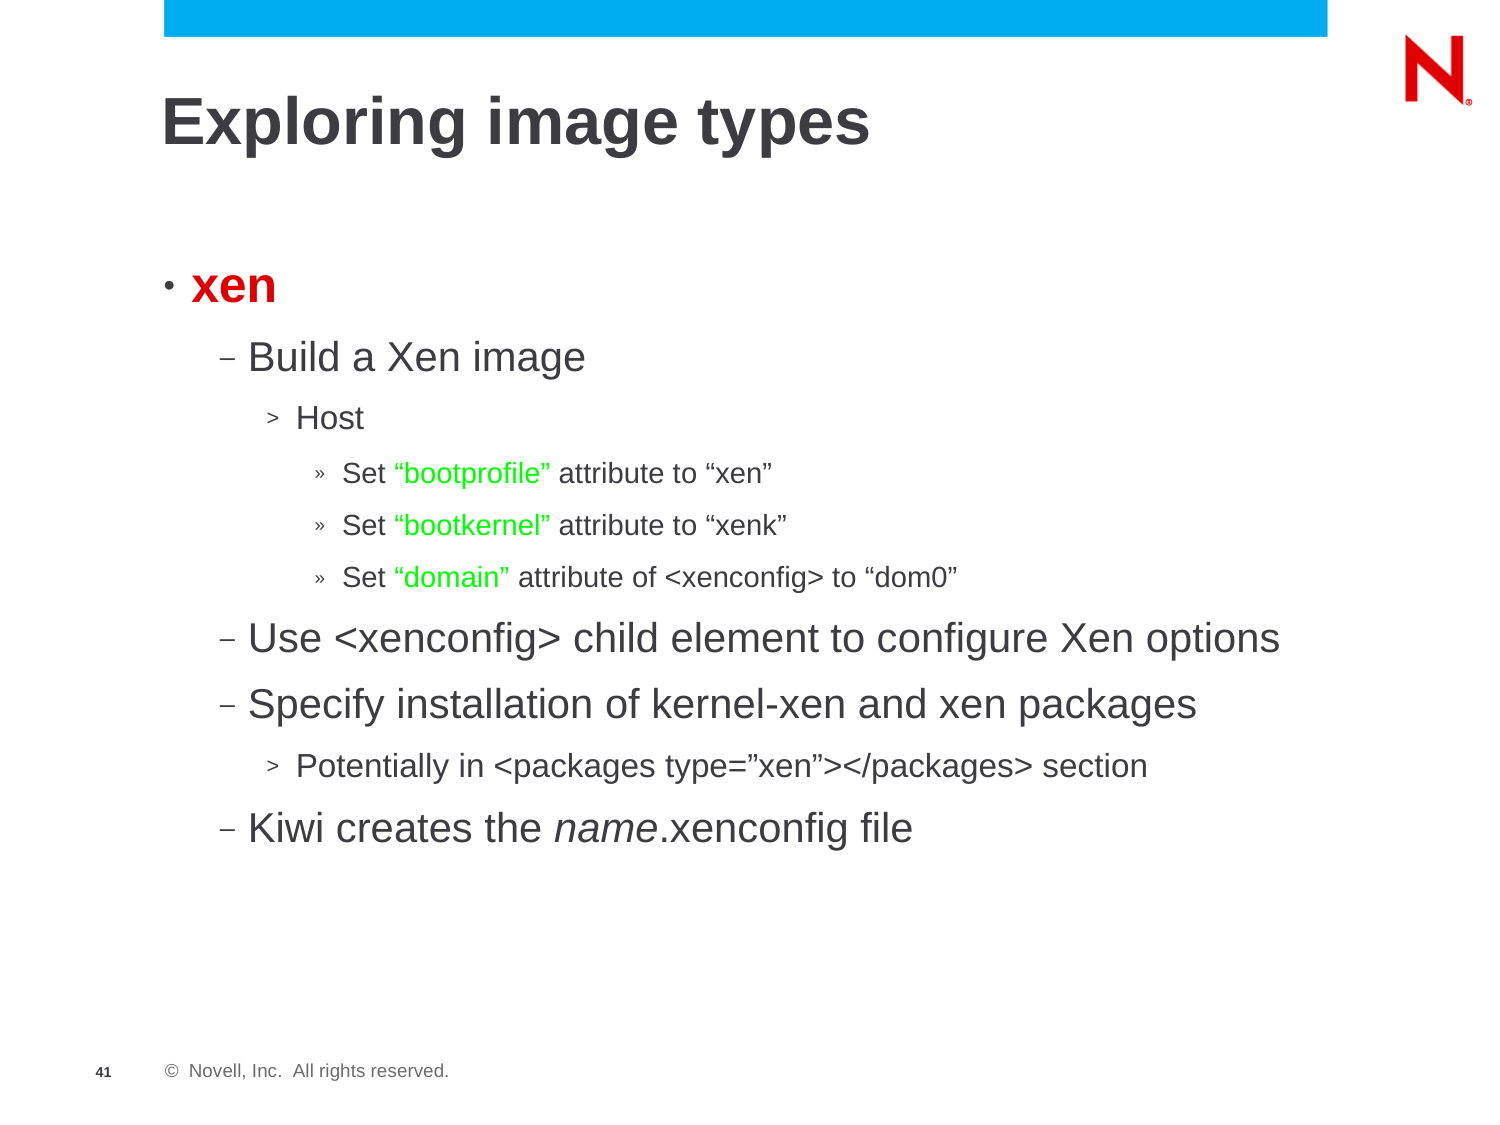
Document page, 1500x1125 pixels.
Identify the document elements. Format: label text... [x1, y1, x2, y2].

title Exploring image types [161, 41, 1383, 205]
picture [1403, 32, 1473, 107]
list xen Build a Xen image Host Set “bootprofile” attribute to “xen” Set “bootkernel” attribute to “xenk” Set “domain” attribute of <xenconfig> to “dom0” Use <xenconfig> child element to configure Xen options Specify installation of kernel-xen and xen packages Potentially in <packages type=”xen”></packages> section Kiwi creates the name.xenconfig file [163, 254, 1404, 986]
